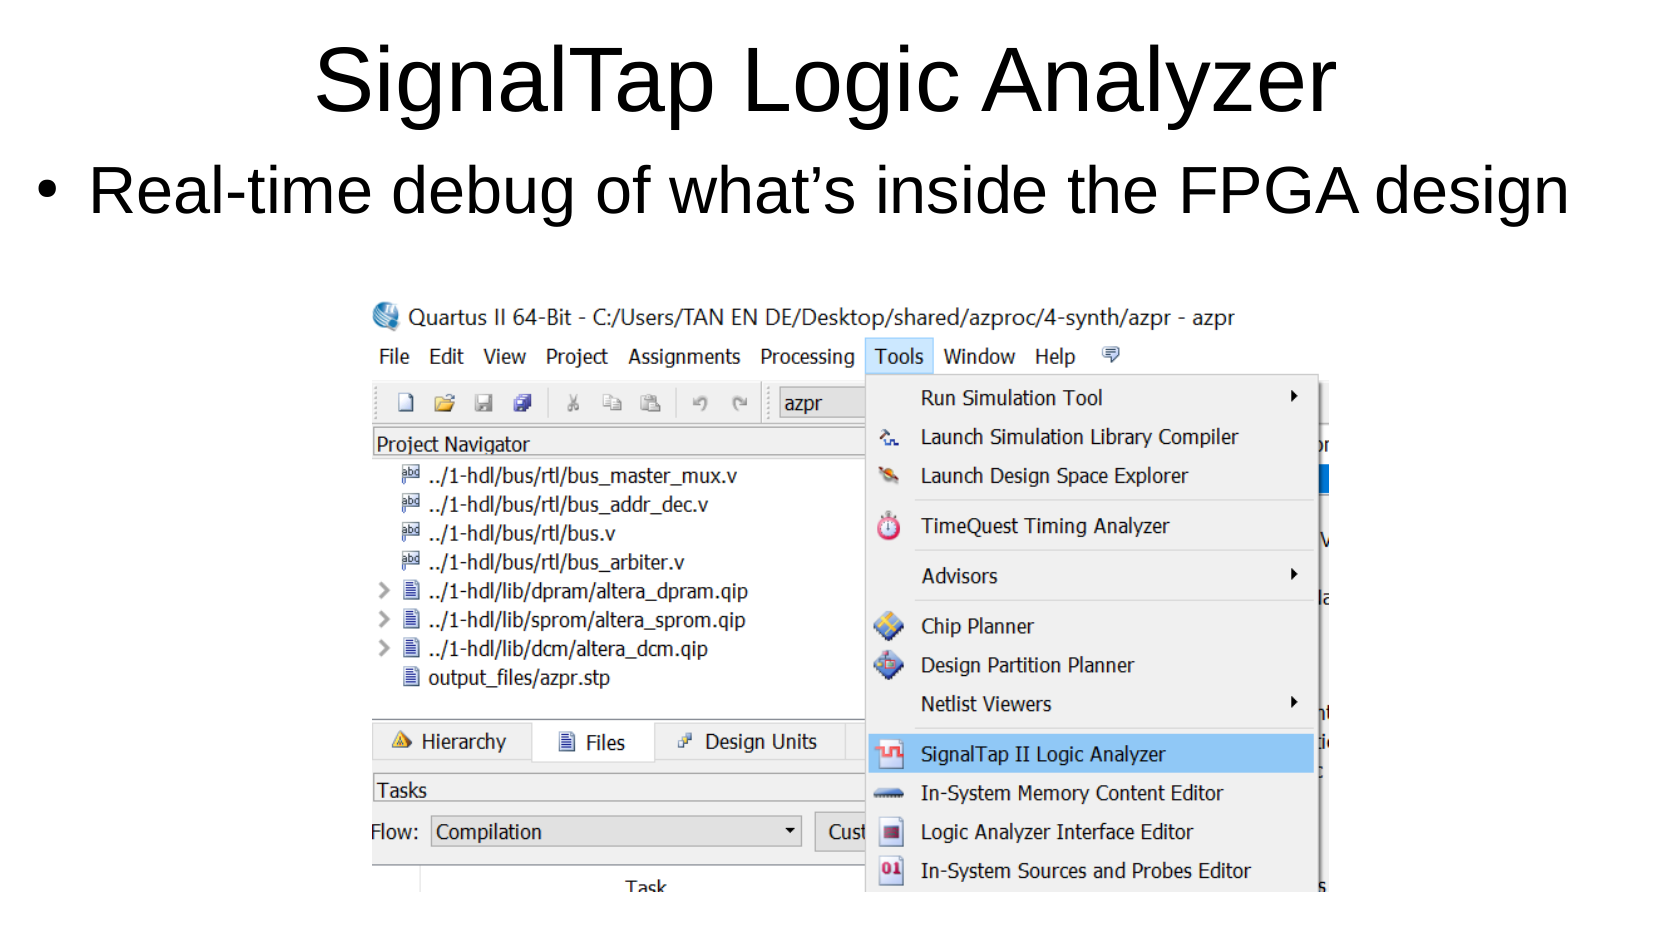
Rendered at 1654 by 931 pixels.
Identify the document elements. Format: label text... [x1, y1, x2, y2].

title SignalTap Logic Analyzer [82, 1, 1571, 152]
list Real-time debug of what’s inside the FPGA design [17, 152, 1642, 693]
picture [372, 295, 1329, 892]
